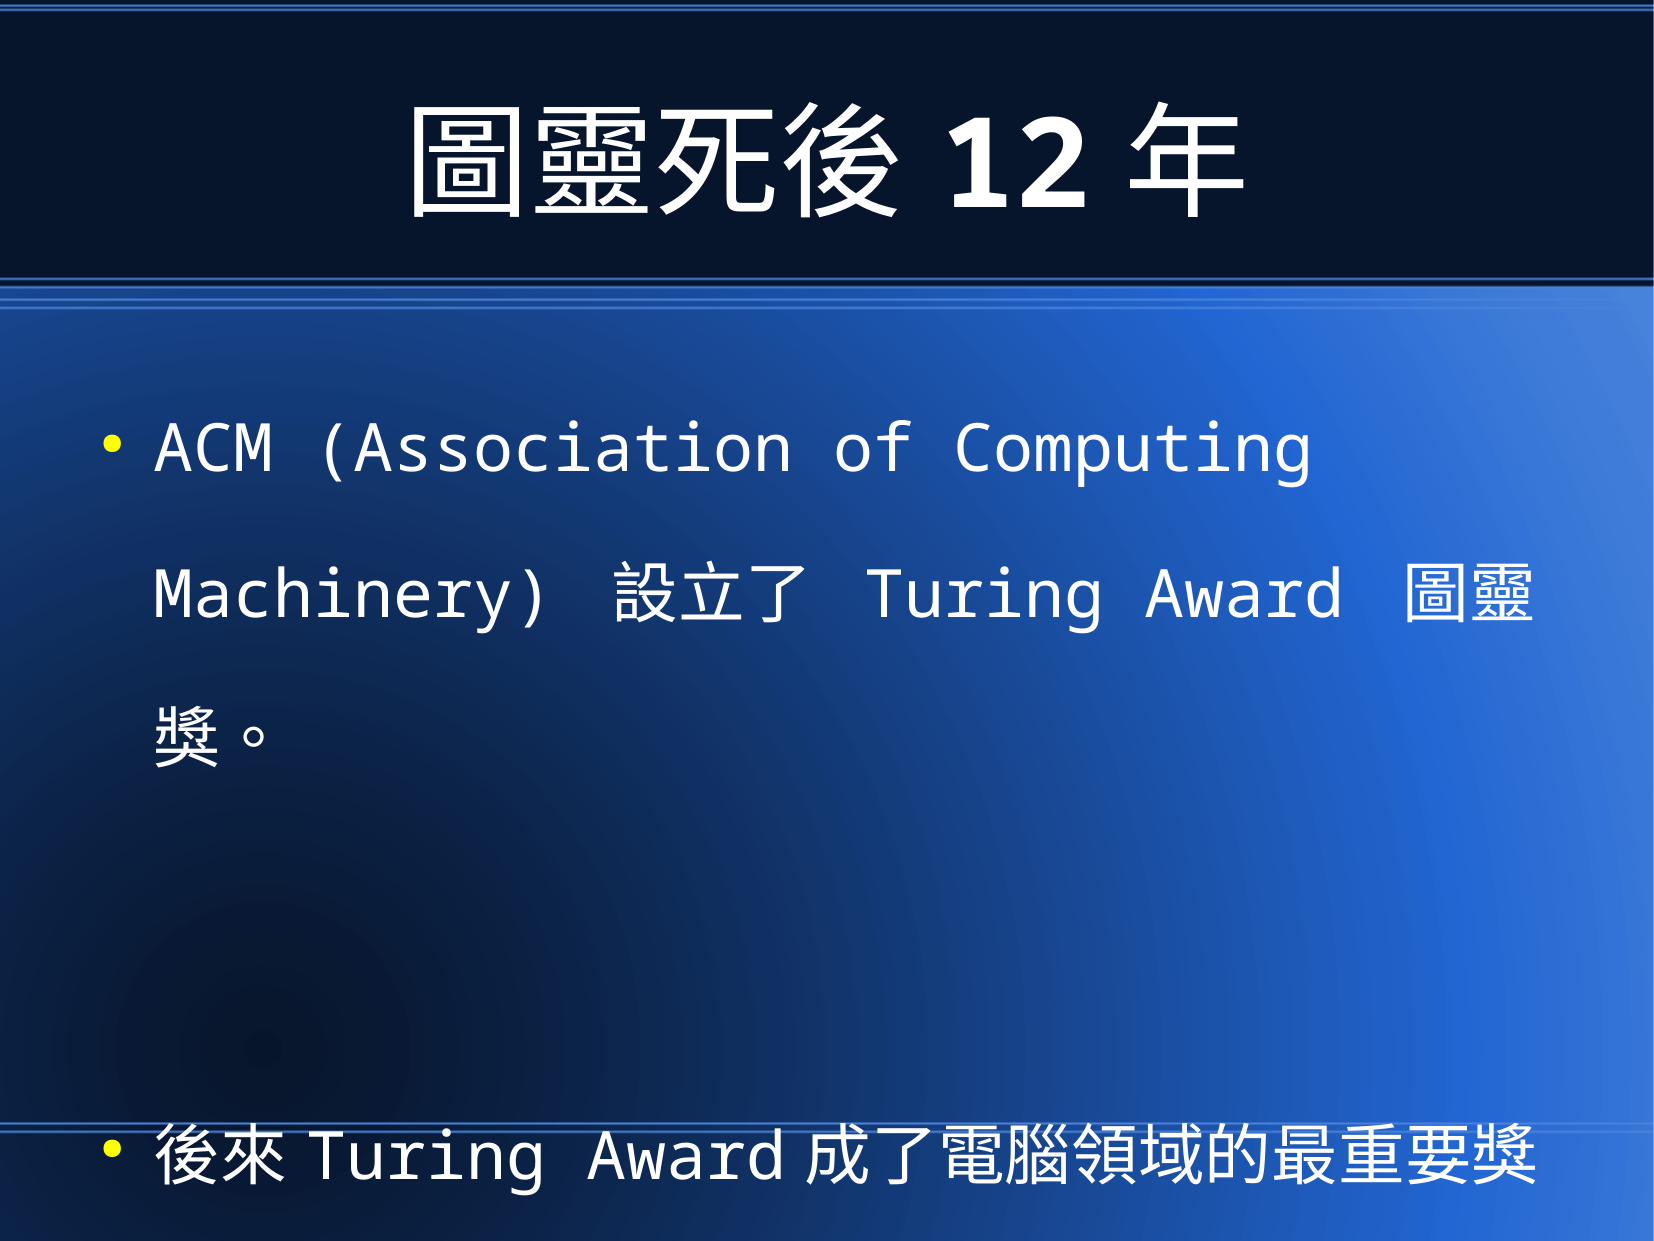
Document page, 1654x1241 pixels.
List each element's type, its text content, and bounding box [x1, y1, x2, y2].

list ACM (Association of Computing Machinery) 設立了 Turing Award 圖靈獎。 後來Turing Award成了電腦領域的最重要獎項！(被認為是電腦的諾貝爾獎) [82, 355, 1571, 1241]
title 圖靈死後12年 [82, 49, 1571, 257]
picture [0, 0, 1654, 1241]
